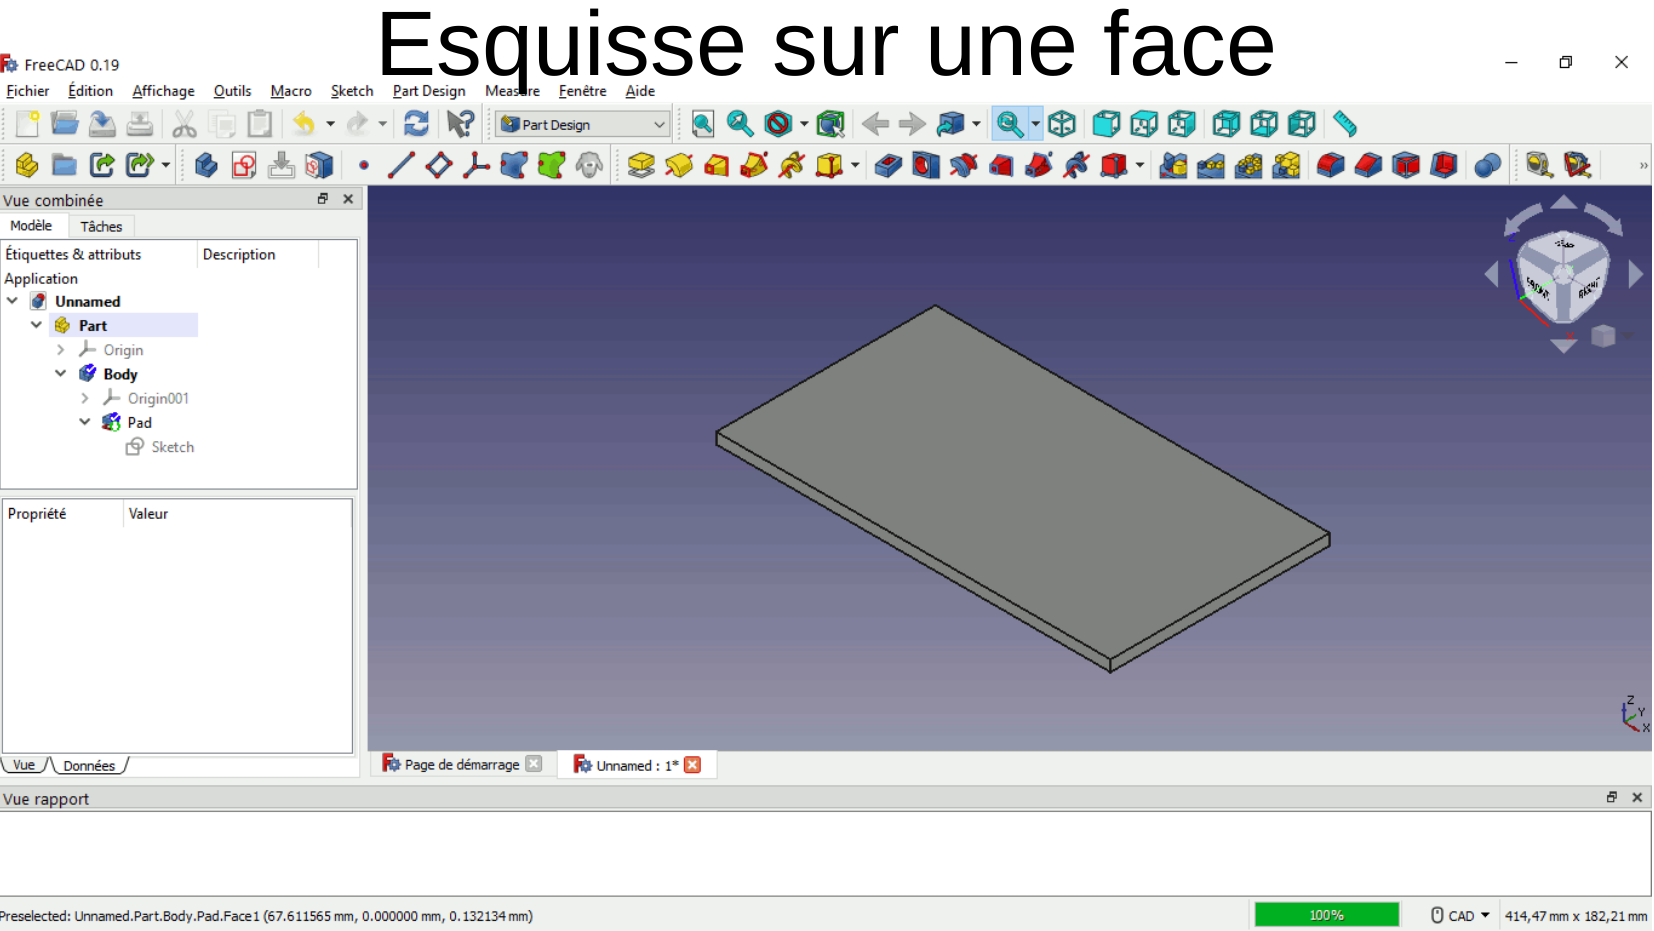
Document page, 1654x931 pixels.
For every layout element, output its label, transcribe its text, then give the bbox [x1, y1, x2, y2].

picture [0, 50, 1652, 931]
title Esquisse sur une face [82, 0, 1571, 122]
